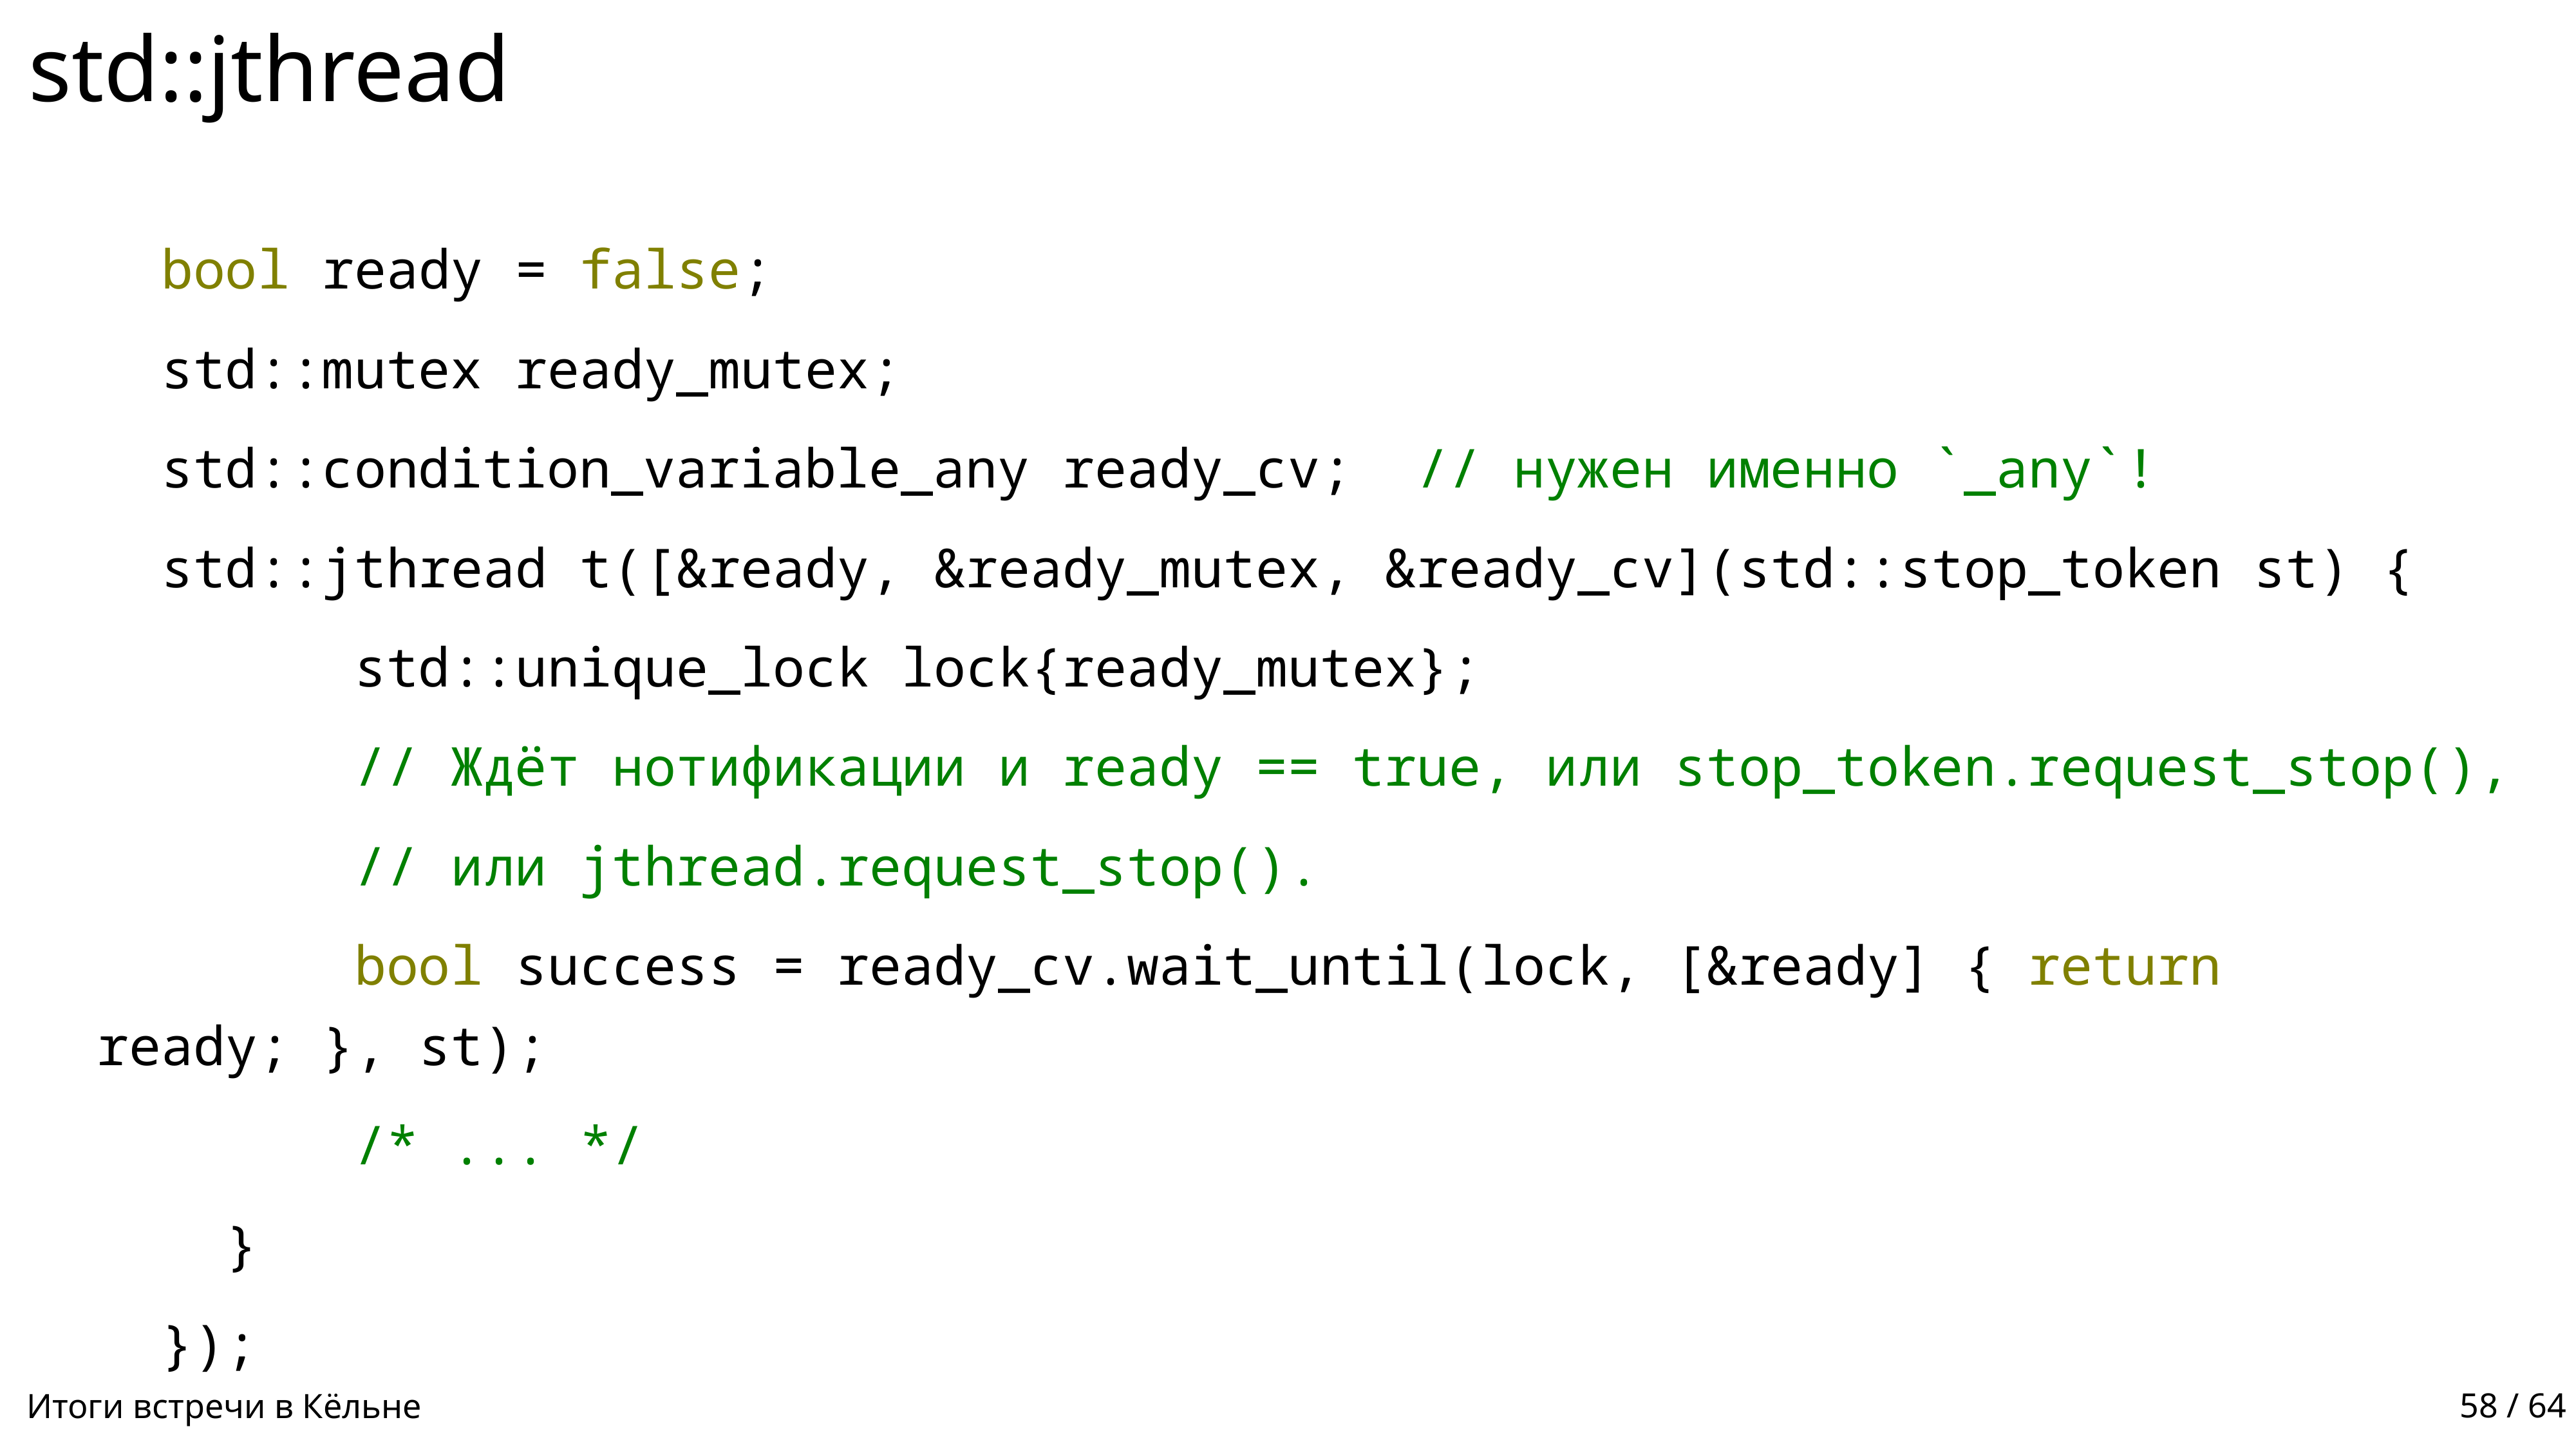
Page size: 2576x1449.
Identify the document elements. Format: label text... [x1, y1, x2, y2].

list <number> / 64 [1479, 1376, 2576, 1431]
title std::jthread [19, 19, 2550, 155]
list bool ready = false; std::mutex ready_mutex; std::condition_variable_any ready_cv; // нужен именно `_any`! std::jthread t([&ready, &ready_mutex, &ready_cv](std::stop_token st) { std::unique_lock lock{ready_mutex}; // Ждёт нотификации и ready == true, или stop_token.request_stop(), // или jthread.request_stop(). bool success = ready_cv.wait_until(lock, [&ready] { return ready; }, st); /* ... */ } }); [87, 214, 2550, 1382]
list Итоги встречи в Кёльне [17, 1376, 1114, 1431]
